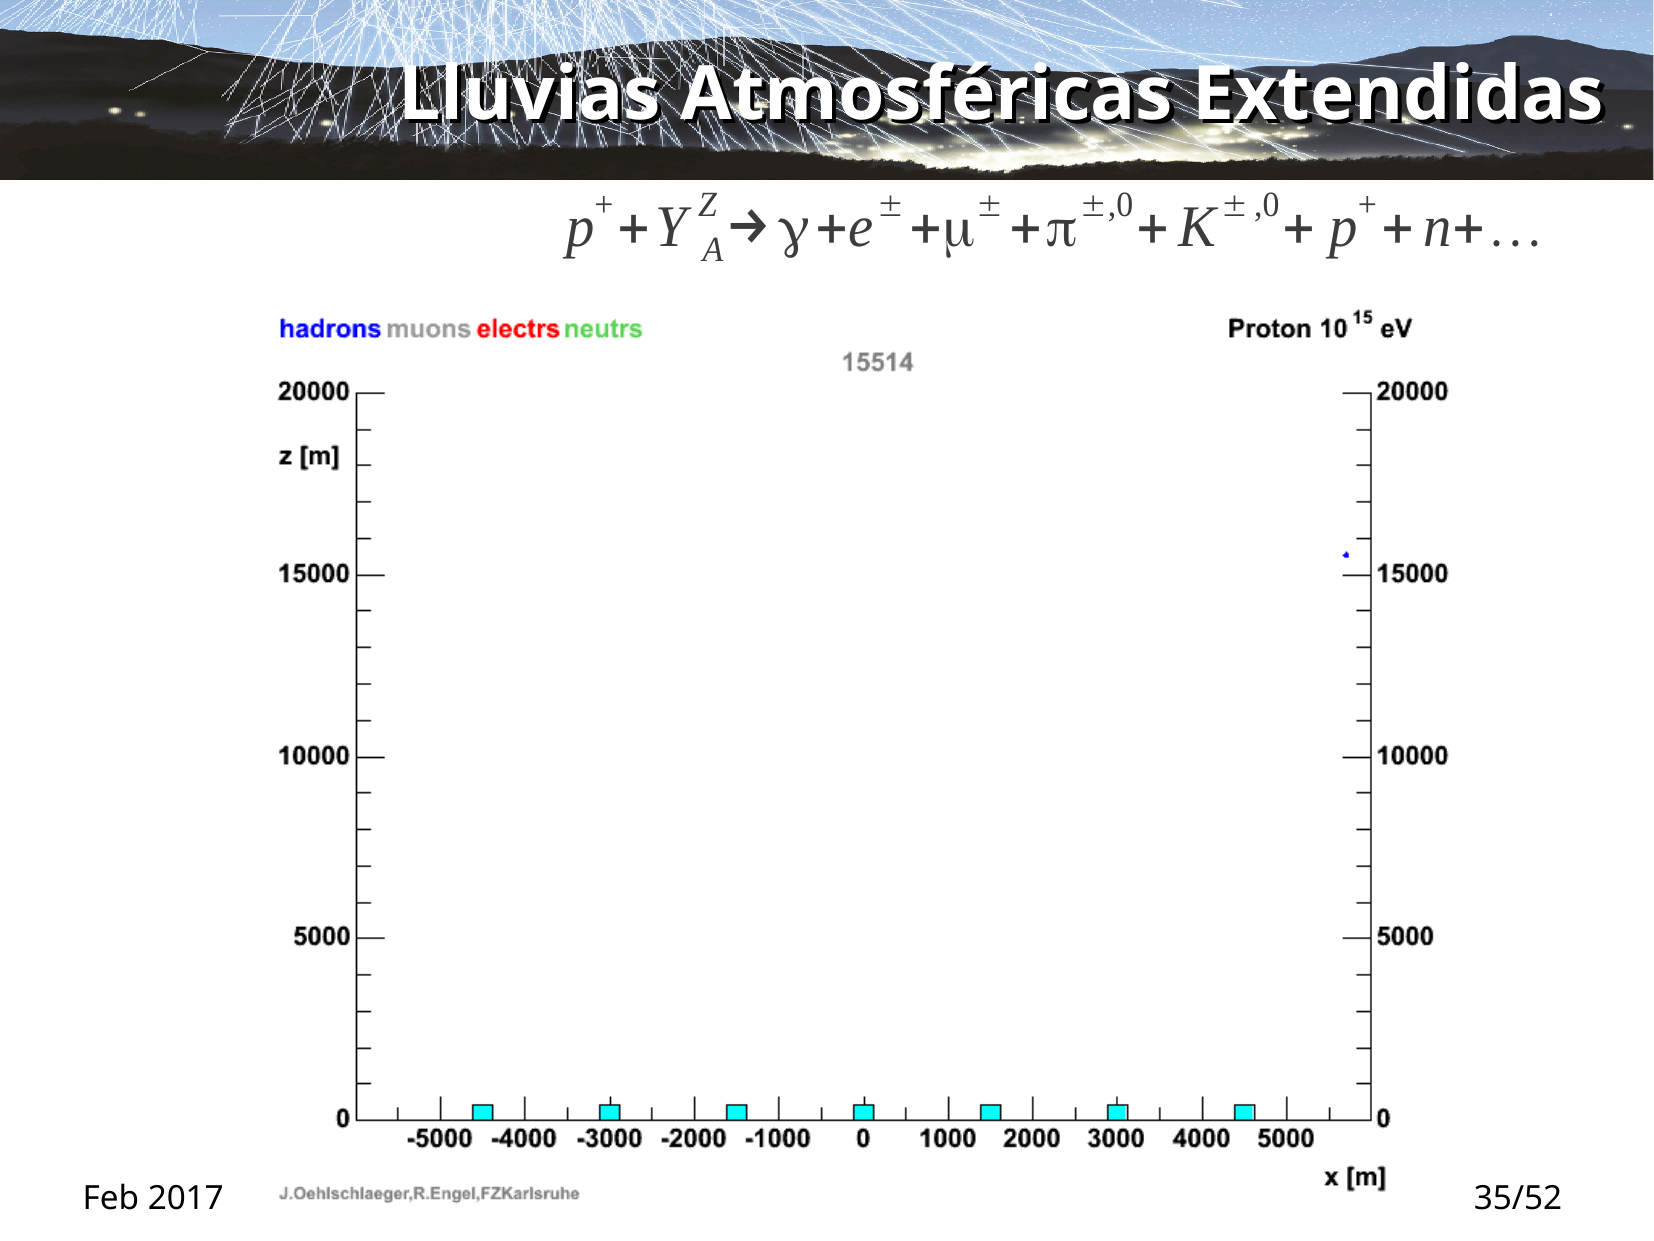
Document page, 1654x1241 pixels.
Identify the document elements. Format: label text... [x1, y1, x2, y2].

picture [0, 0, 1654, 180]
title Lluvias Atmosféricas Extendidas [45, 15, 1606, 166]
picture [255, 284, 1473, 1231]
chart [537, 187, 1561, 271]
